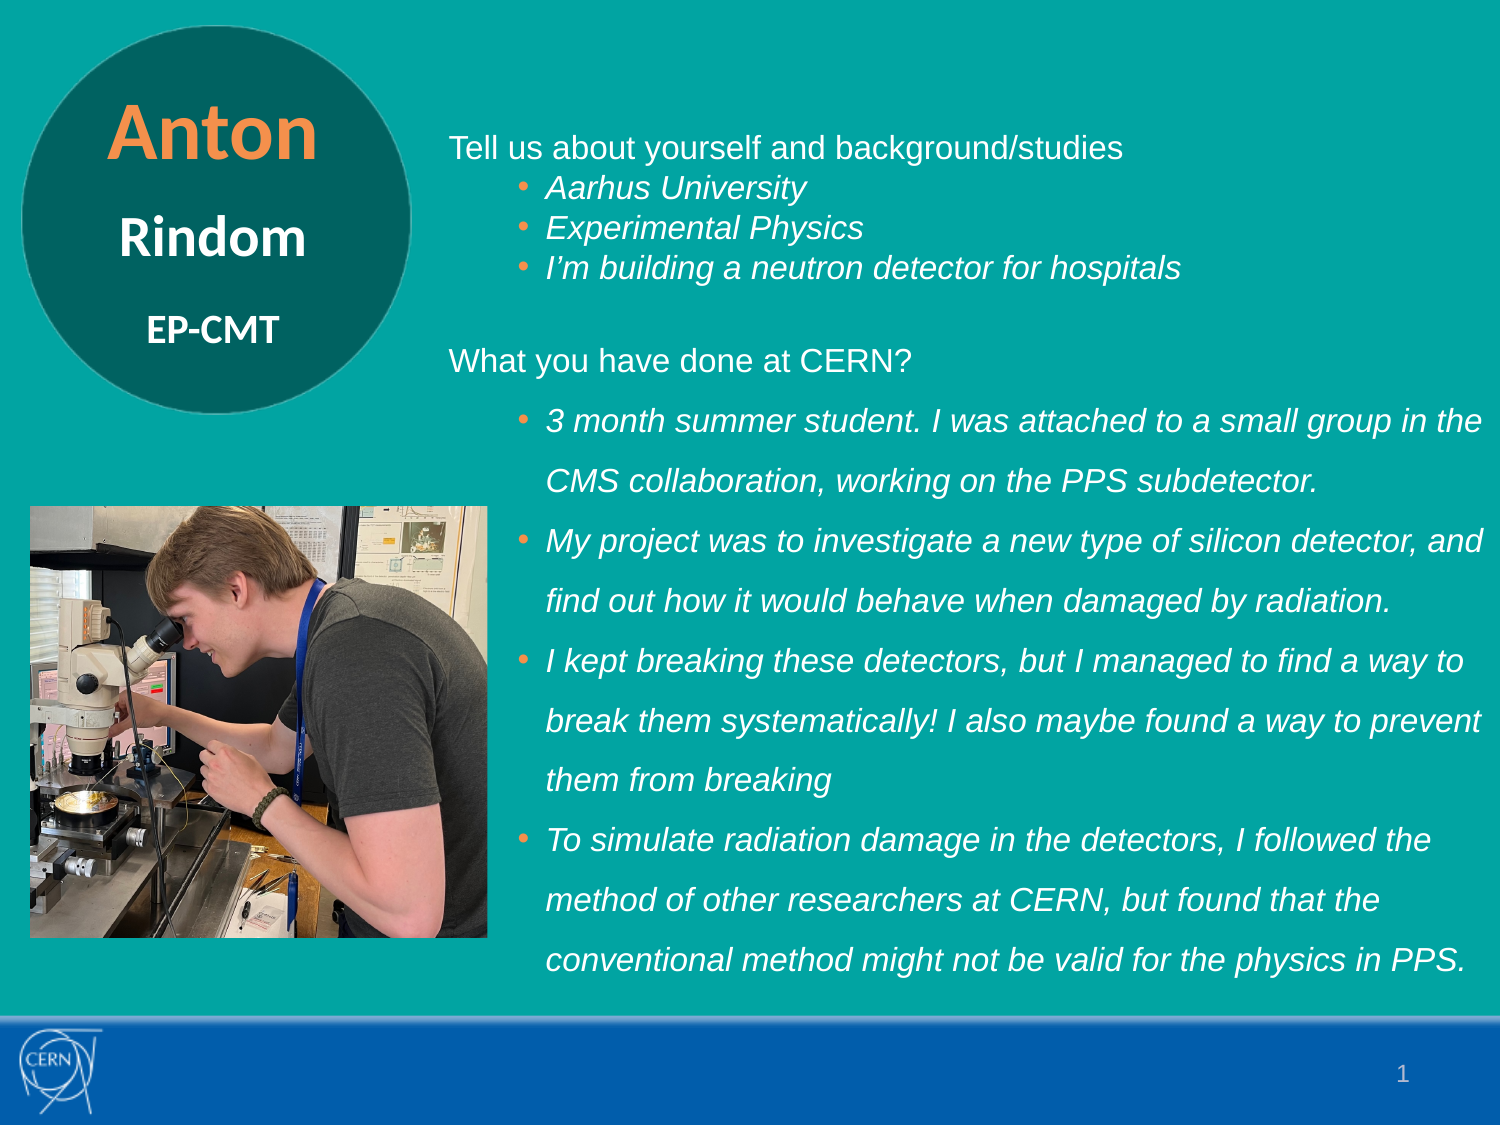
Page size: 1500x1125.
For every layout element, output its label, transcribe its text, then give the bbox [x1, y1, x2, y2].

text_box [642, 896, 652, 909]
text_box [1144, 896, 1154, 909]
picture [30, 506, 488, 938]
text_box [1366, 896, 1375, 901]
picture [21, 25, 412, 415]
text_box [856, 902, 865, 909]
text_box [706, 896, 716, 909]
text_box Anton Rindom EP-CMT [25, 106, 402, 359]
text_box [1092, 896, 1099, 908]
text_box [1245, 896, 1255, 909]
text_box [1190, 896, 1200, 909]
list Tell us about yourself and background/studies Aarhus University Experimental Physics I’m building a neutron detector for hospitals What you have done at CERN? 3 month summer student. I was attached to a small group in the CMS collaboration, working on the PPS subdetector. My project was to investigate a new type of silicon detector, and find out how it would behave when damaged by radiation. I kept breaking these detectors, but I managed to find a way to break them systematically! I also maybe found a way to prevent them from breaking To simulate radiation damage in the detectors, I followed the method of other researchers at CERN, but found that the conventional method might not be valid for the physics in PPS. [427, 39, 1500, 896]
text_box [803, 896, 812, 901]
text_box [838, 896, 847, 901]
text_box [578, 896, 587, 901]
text_box [1126, 896, 1135, 909]
text_box [976, 902, 985, 909]
text_box [0, 0, 1500, 1016]
text_box [921, 896, 930, 901]
text_box [1301, 902, 1310, 909]
text_box [753, 896, 762, 901]
text_box [669, 896, 679, 909]
text_box [1208, 896, 1218, 909]
text_box [623, 896, 633, 909]
